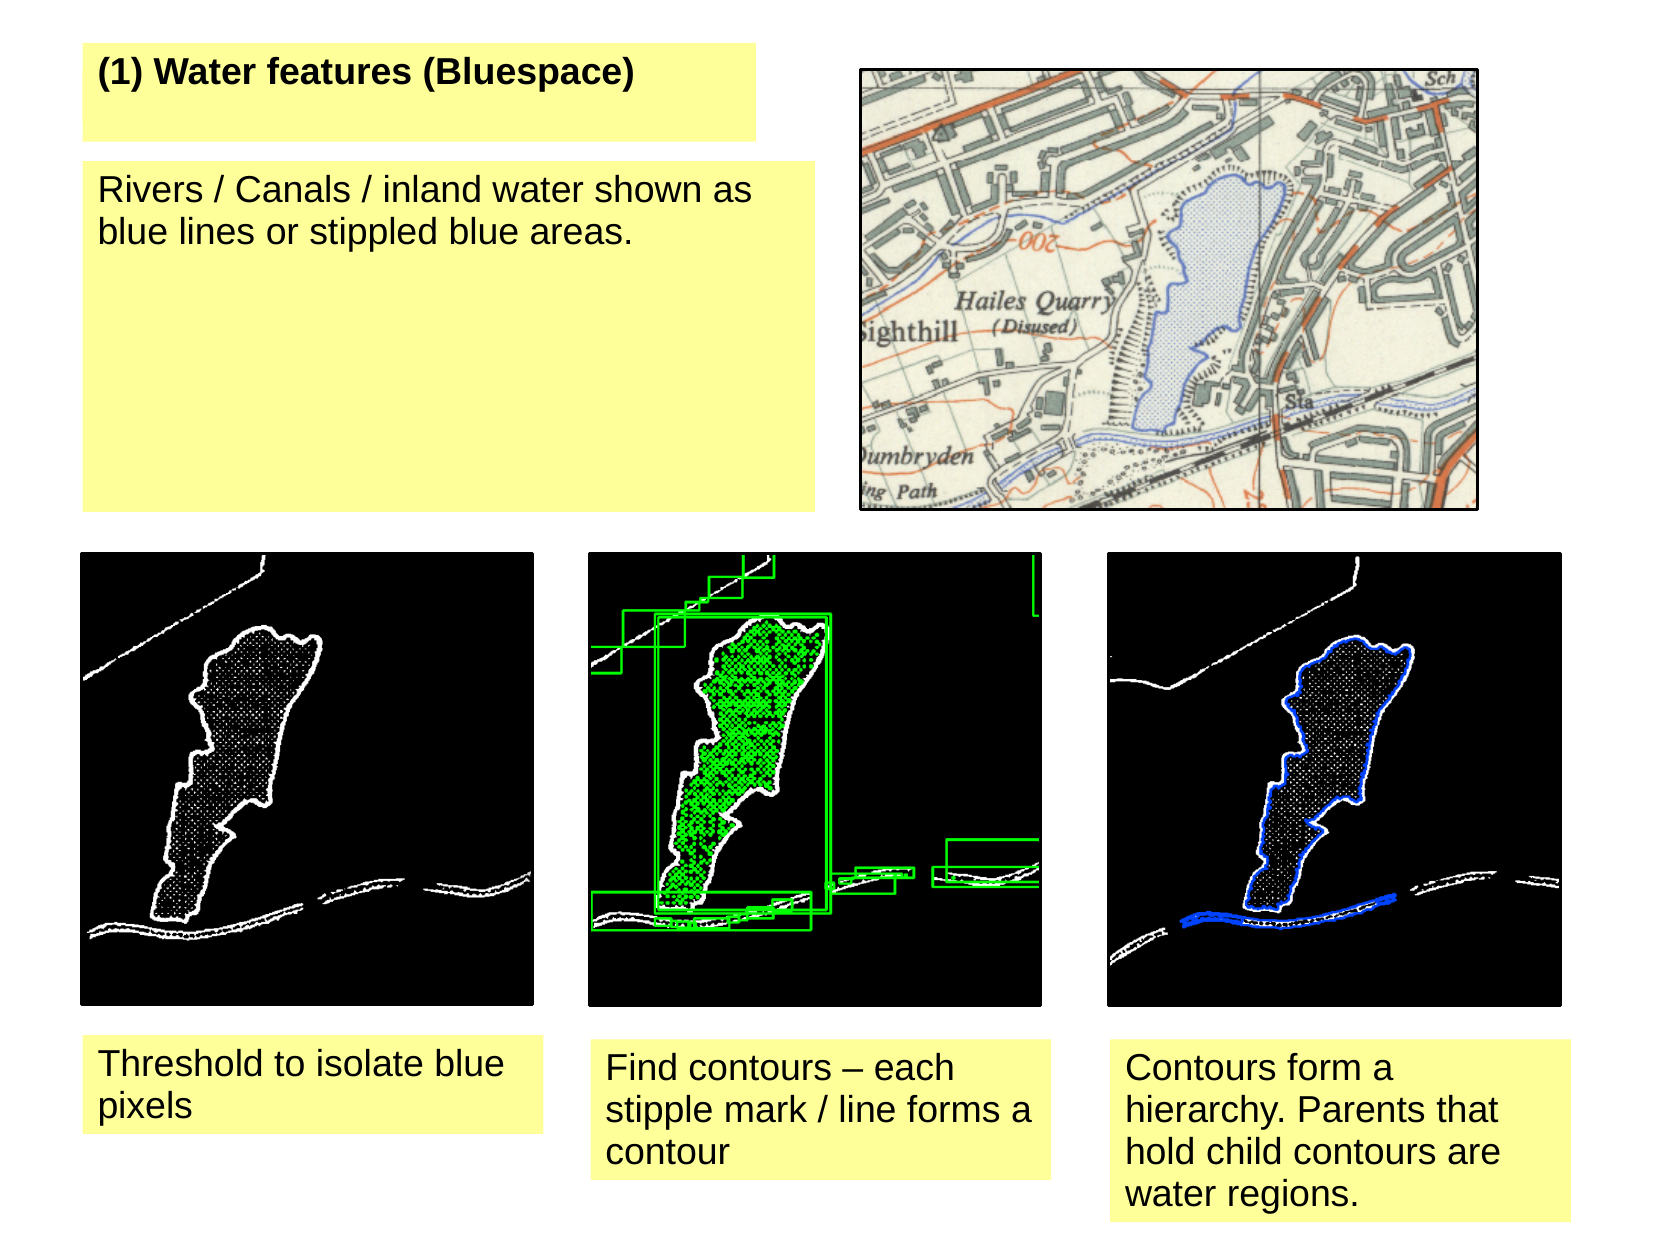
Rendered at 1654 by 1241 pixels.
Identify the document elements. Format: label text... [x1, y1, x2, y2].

picture [82, 555, 531, 1004]
text_box (1) Water features (Bluespace) [82, 42, 756, 142]
text_box Rivers / Canals / inland water shown as blue lines or stippled blue areas. [82, 161, 815, 512]
text_box Find contours – each stipple mark / line forms a contour [590, 1039, 1052, 1181]
picture [1110, 555, 1560, 1004]
picture [590, 555, 1040, 1004]
text_box Threshold to isolate blue pixels [82, 1035, 544, 1134]
picture [862, 70, 1477, 508]
text_box Contours form a hierarchy. Parents that hold child contours are water regions. [1110, 1039, 1571, 1223]
